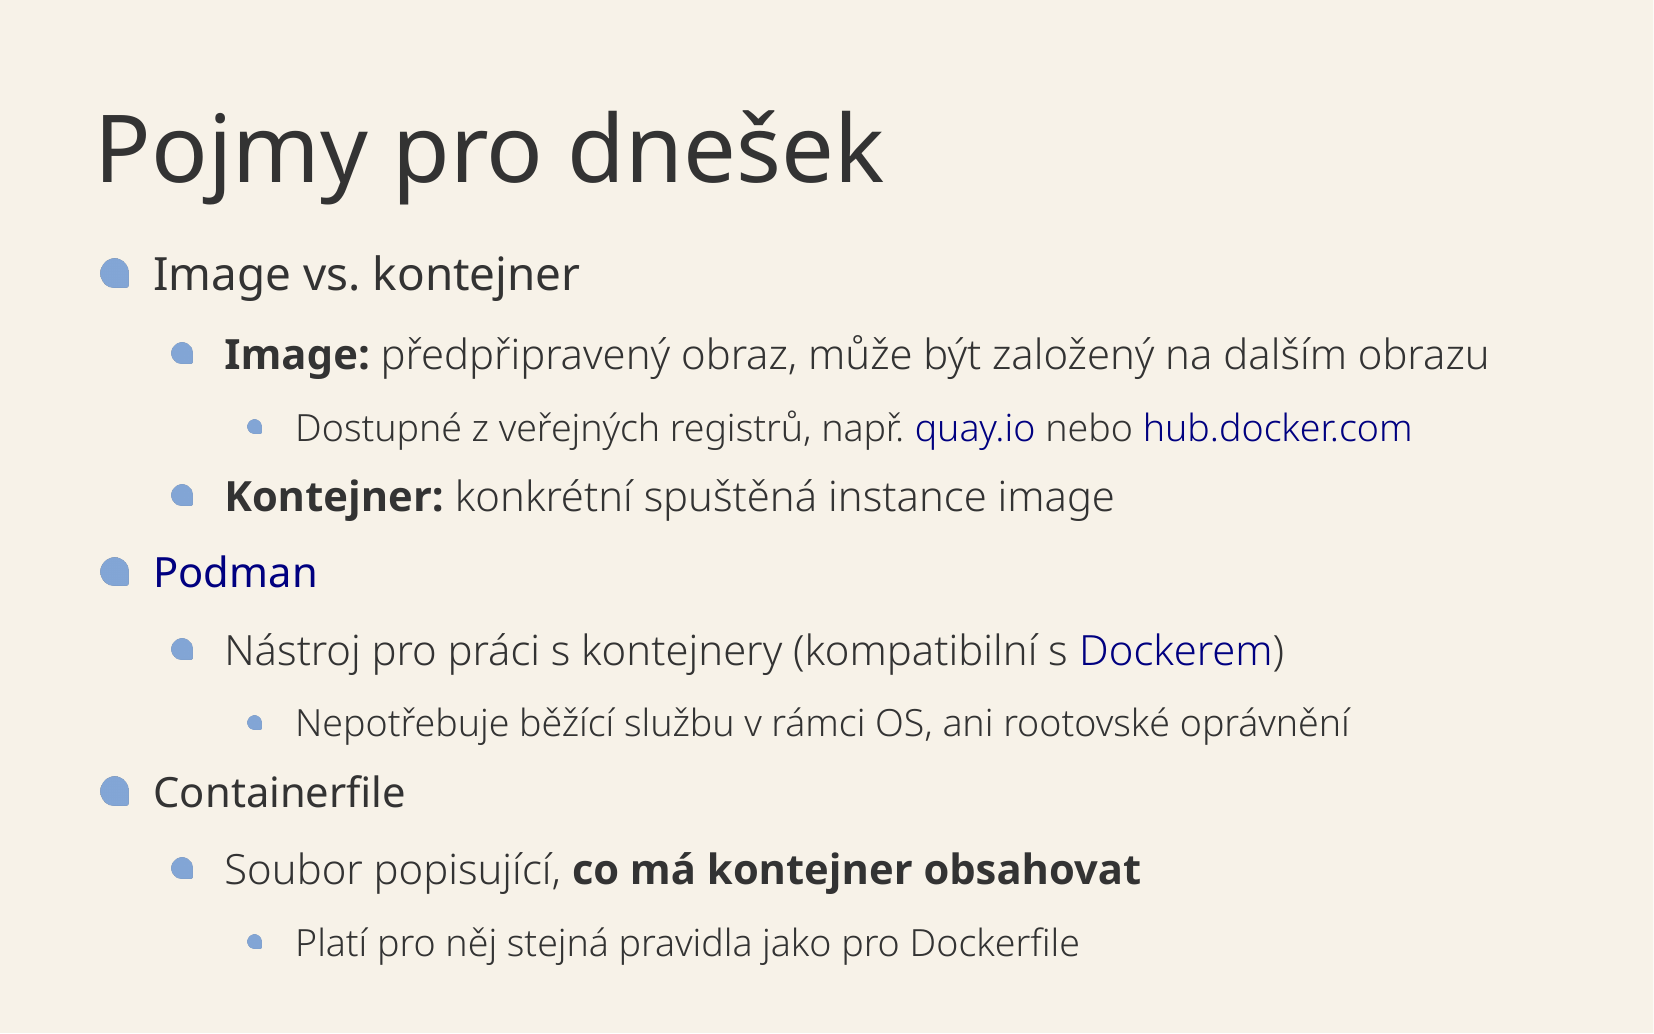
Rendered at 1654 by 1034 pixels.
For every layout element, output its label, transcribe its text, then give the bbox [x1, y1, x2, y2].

list Image vs. kontejner Image: předpřipravený obraz, může být založený na dalším obrazu Dostupné z veřejných registrů, např. quay.io nebo hub.docker.com Kontejner: konkrétní spuštěná instance image Podman Nástroj pro práci s kontejnery (kompatibilní s Dockerem) Nepotřebuje běžící službu v rámci OS, ani rootovské oprávnění Containerfile Soubor popisující, co má kontejner obsahovat Platí pro něj stejná pravidla jako pro Dockerfile [82, 241, 1630, 957]
title Pojmy pro dnešek [94, 83, 1426, 209]
